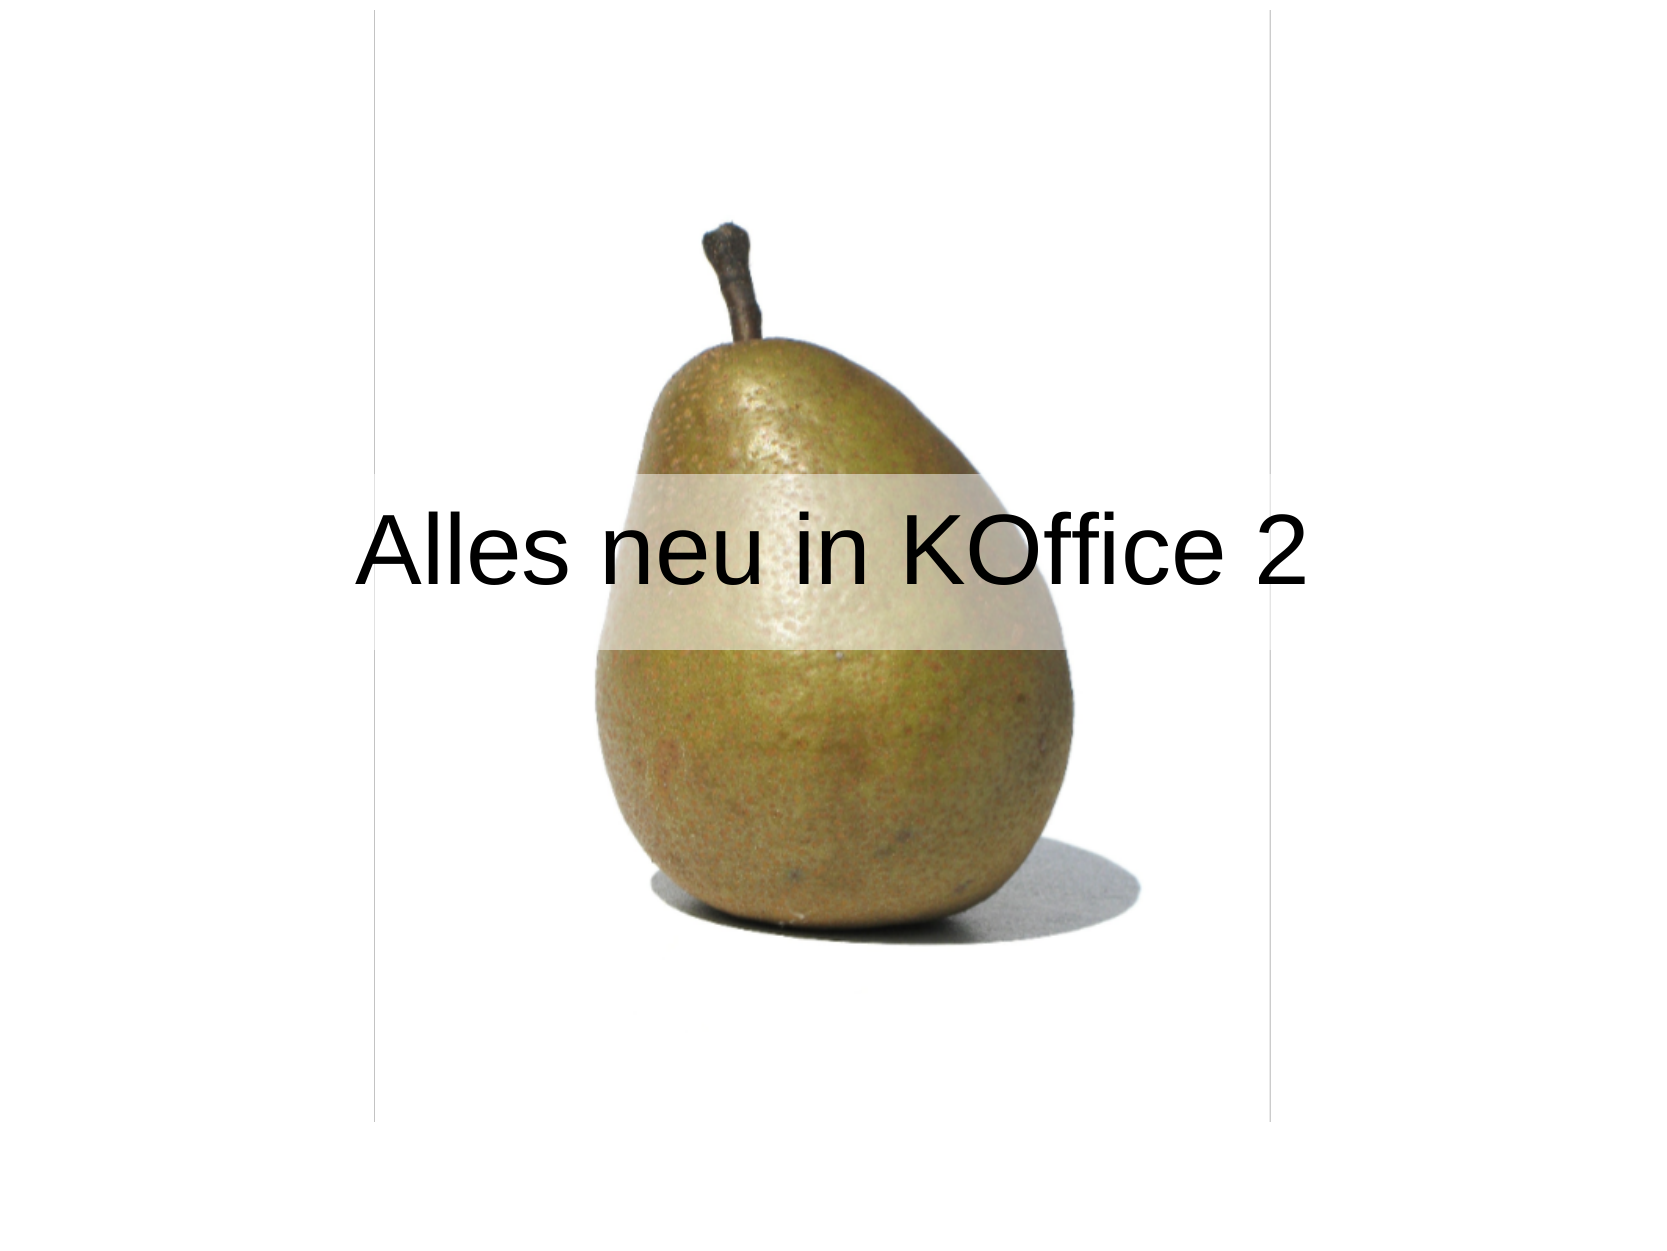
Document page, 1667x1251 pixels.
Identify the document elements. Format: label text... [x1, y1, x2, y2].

picture [373, 701, 1272, 1122]
title Alles neu in KOffice 2 [131, 500, 1536, 701]
picture [0, 10, 1667, 651]
